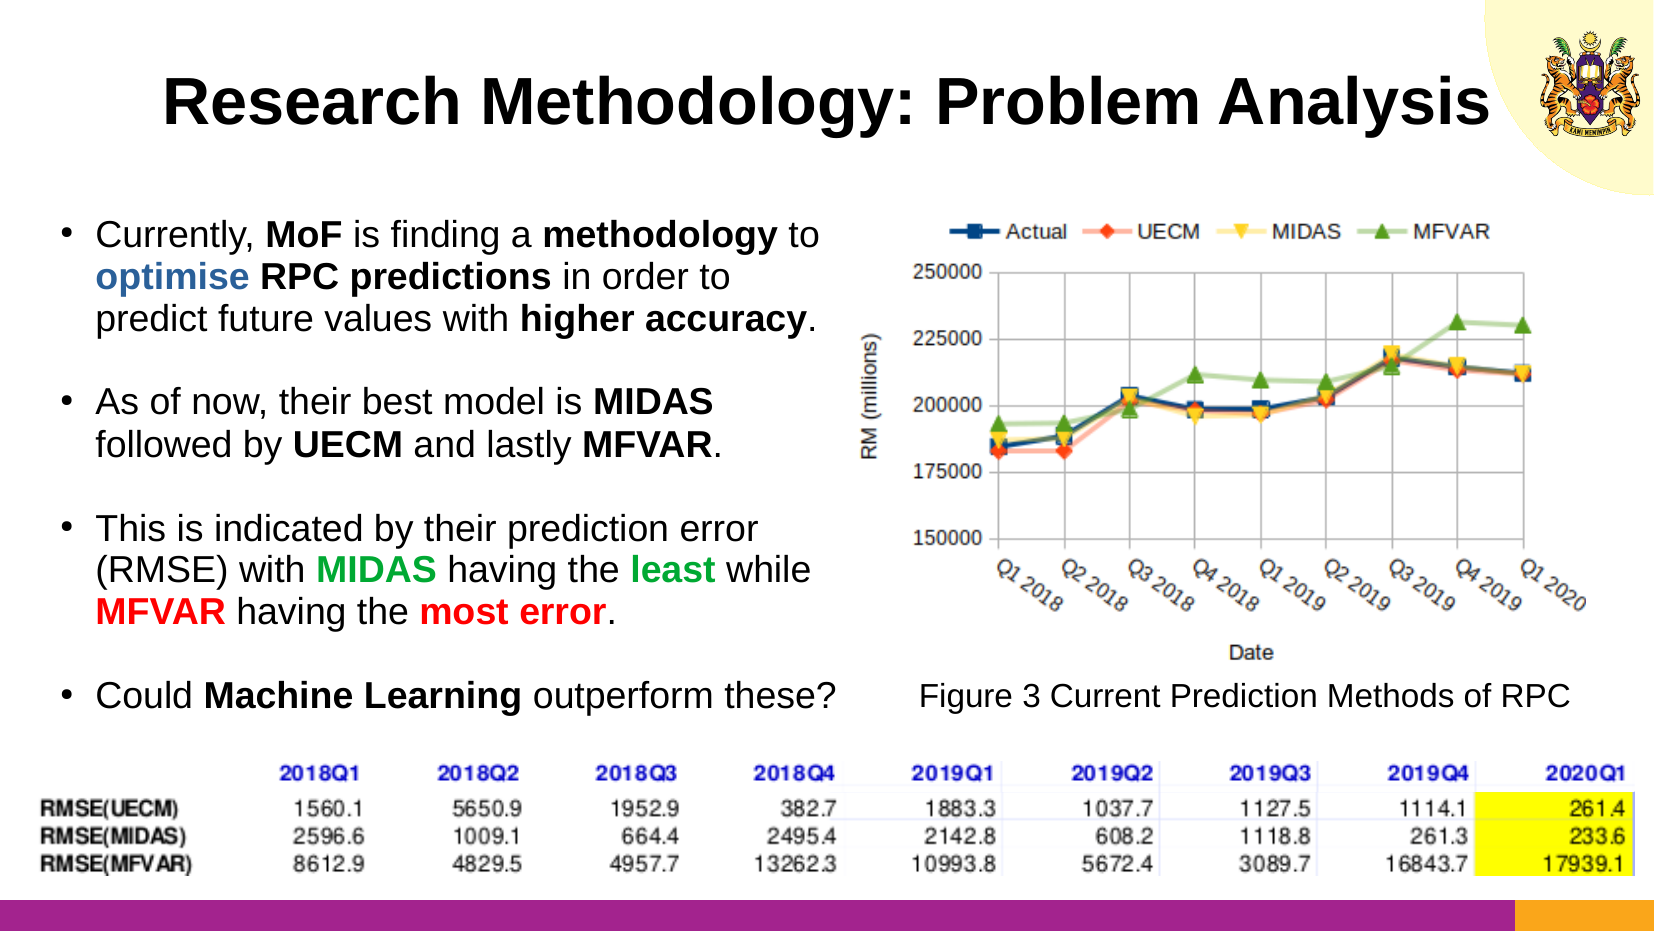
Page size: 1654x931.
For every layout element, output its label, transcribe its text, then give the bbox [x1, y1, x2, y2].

text_box [0, 900, 1654, 931]
text_box [1484, 0, 1654, 196]
picture [1540, 30, 1642, 137]
text_box Research Methodology: Problem Analysis [83, 37, 1557, 166]
subtitle Currently, MoF is finding a methodology to optimise RPC predictions in order to predict future values with higher accuracy. As of now, their best model is MIDAS followed by UECM and lastly MFVAR. This is indicated by their prediction error (RMSE) with MIDAS having the least while MFVAR having the most error. Could Machine Learning outperform these? [60, 180, 841, 751]
picture [847, 200, 1586, 670]
picture [30, 761, 1635, 876]
text_box Figure 3 Current Prediction Methods of RPC [855, 669, 1636, 727]
